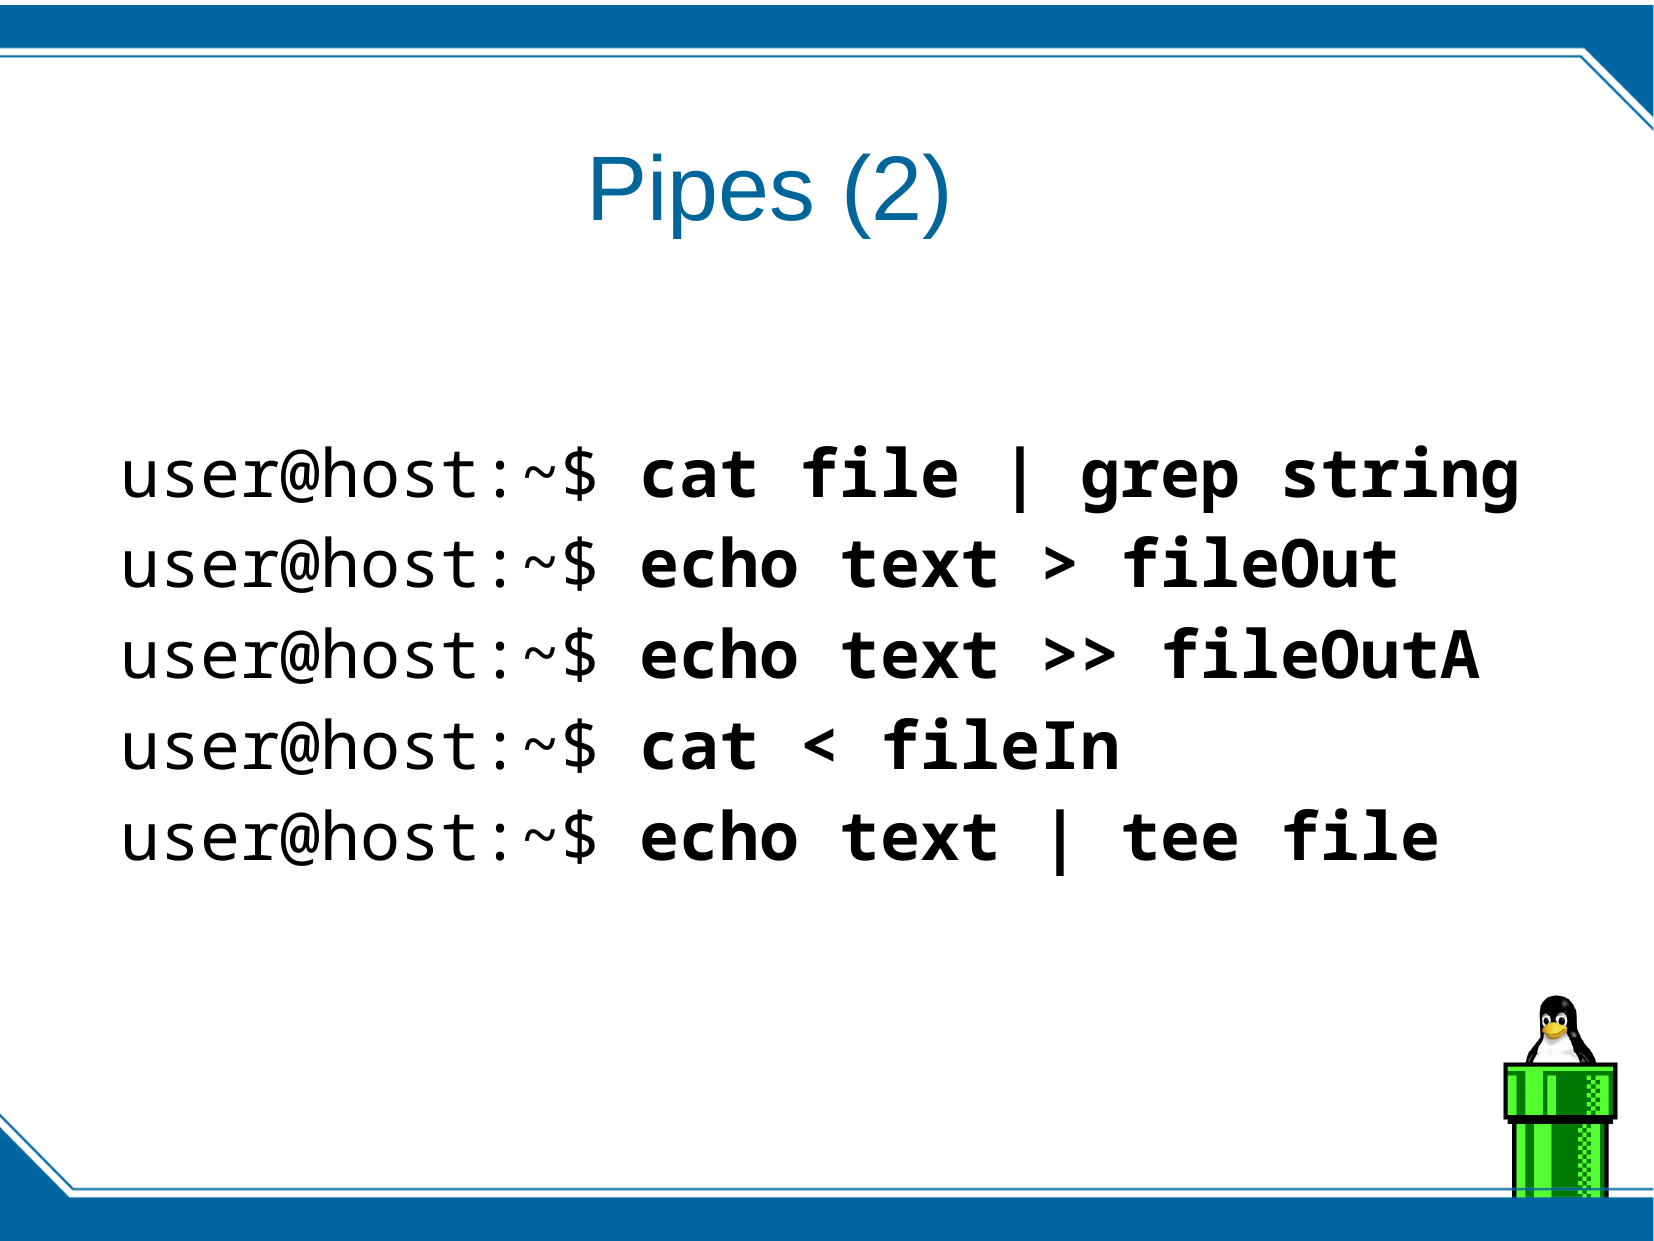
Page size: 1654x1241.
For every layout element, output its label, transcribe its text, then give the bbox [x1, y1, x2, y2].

text_box user@host:~$ cat file | grep string user@host:~$ echo text > fileOut user@host:~$ echo text >> fileOutA user@host:~$ cat < fileIn user@host:~$ echo text | tee file [120, 285, 1546, 1021]
picture [0, 987, 1654, 1241]
text_box Pipes (2) [505, 137, 1036, 241]
picture [0, 5, 1654, 132]
